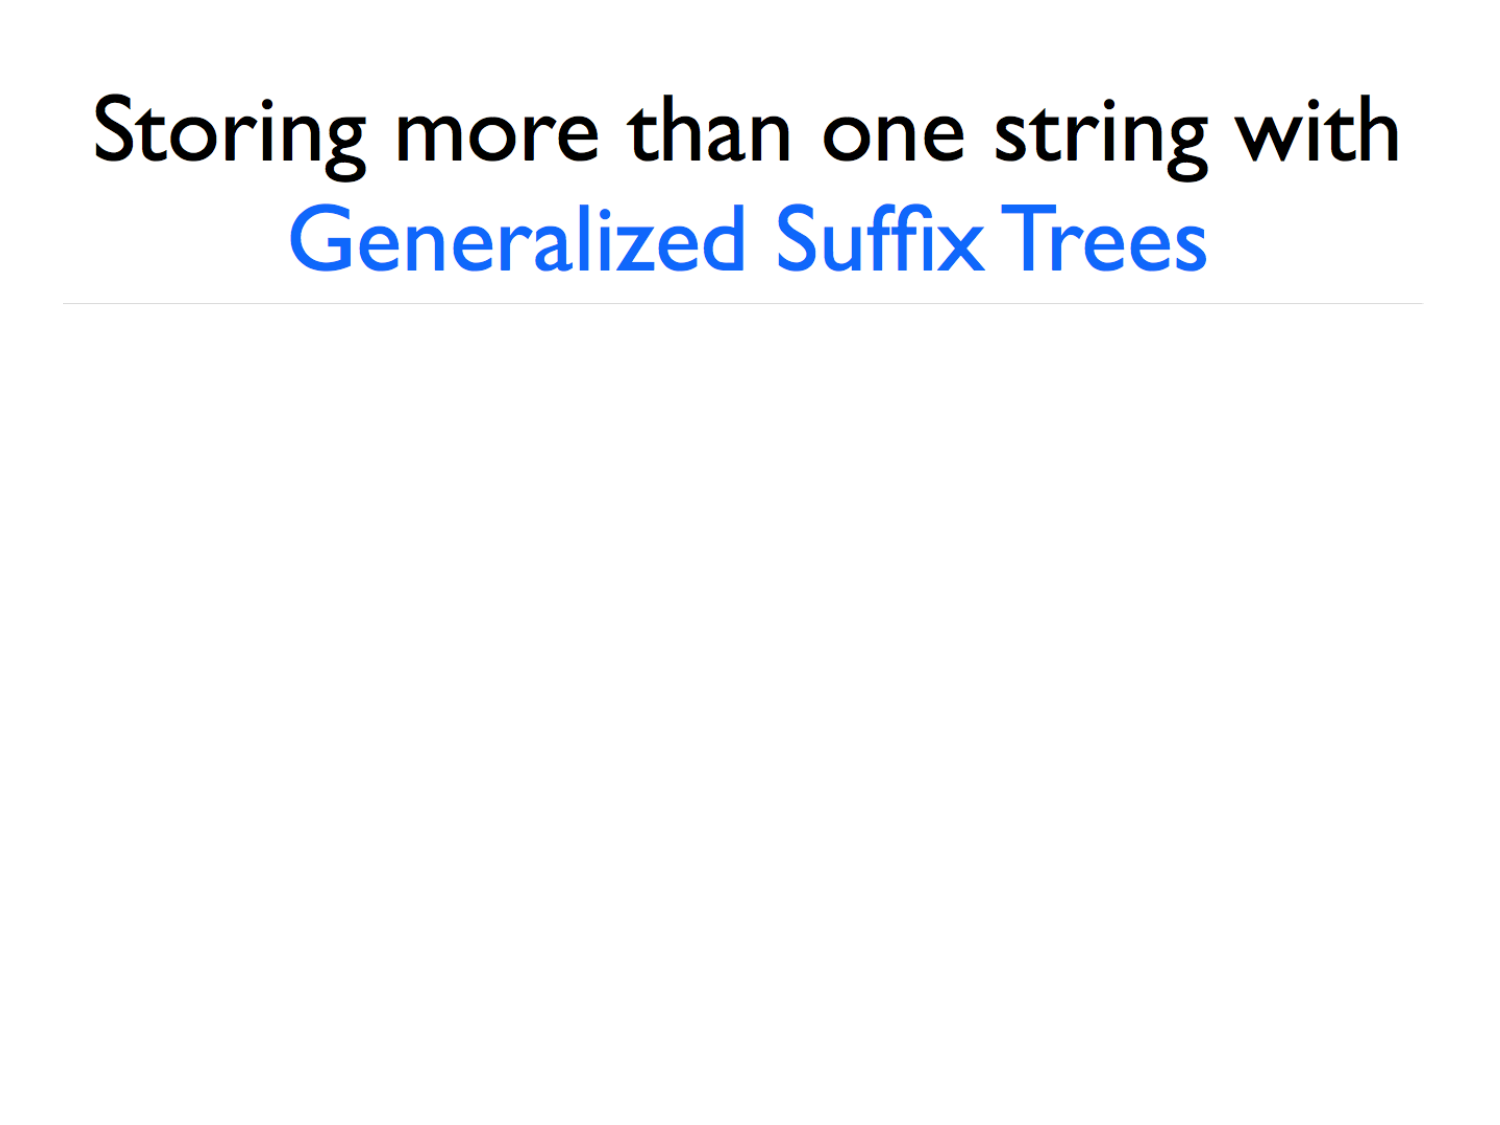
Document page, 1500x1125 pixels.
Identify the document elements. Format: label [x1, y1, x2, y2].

picture [63, 60, 1424, 303]
